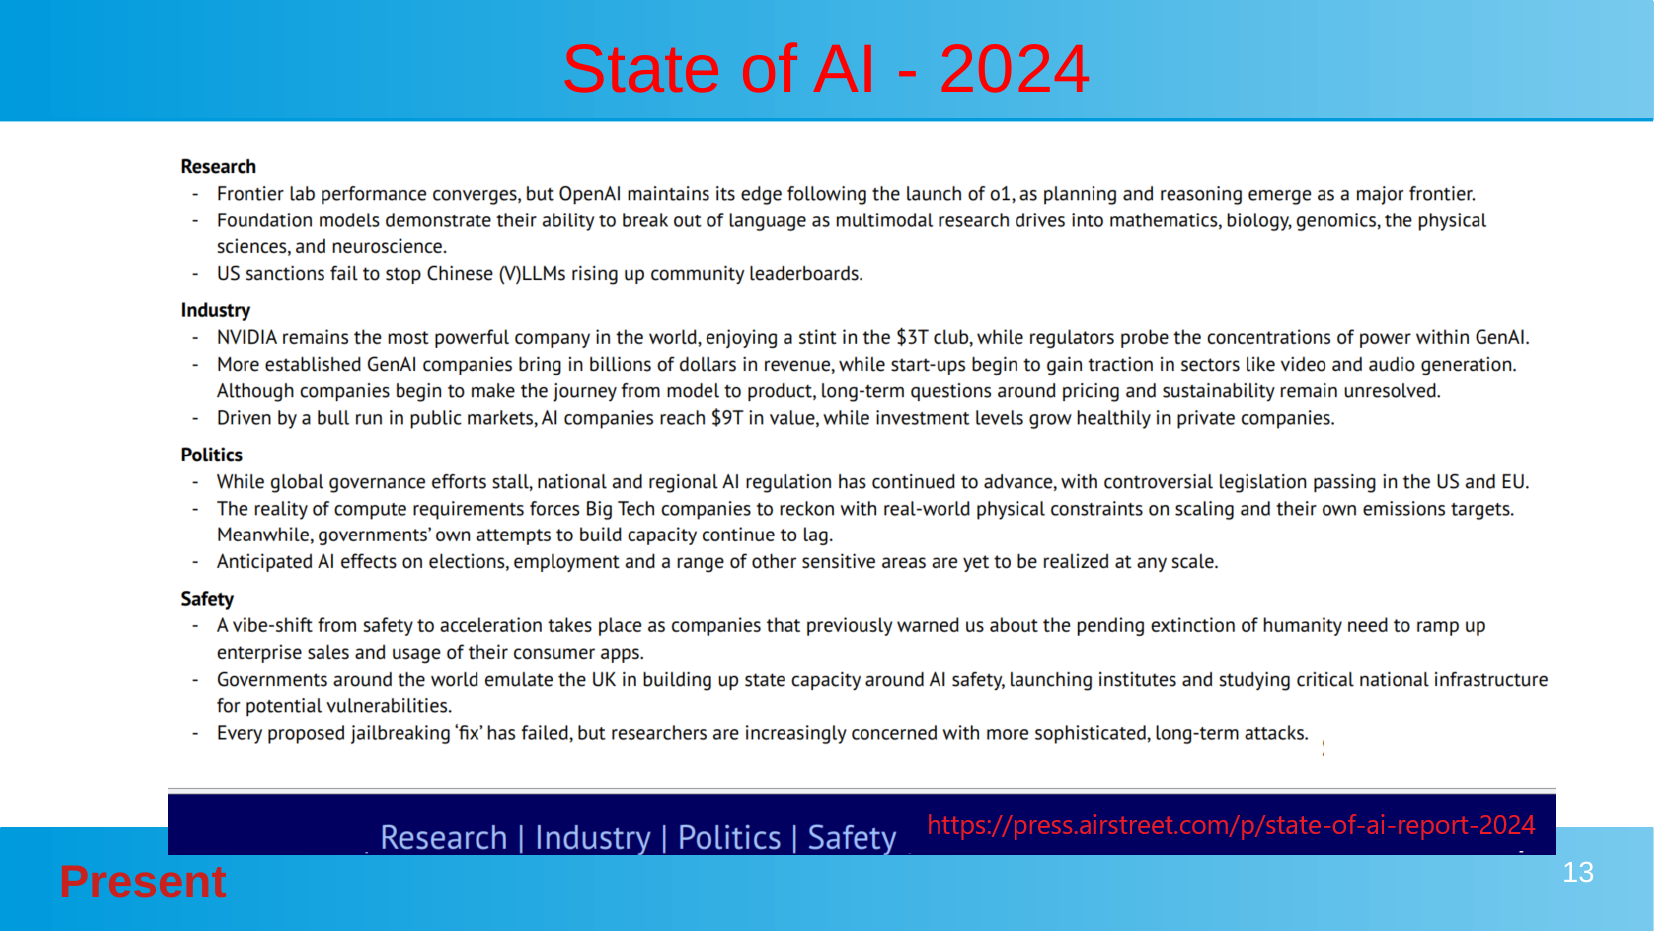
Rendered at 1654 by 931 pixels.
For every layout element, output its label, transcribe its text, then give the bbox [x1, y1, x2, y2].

picture [168, 136, 1556, 855]
title State of AI - 2024 [59, 29, 1595, 108]
